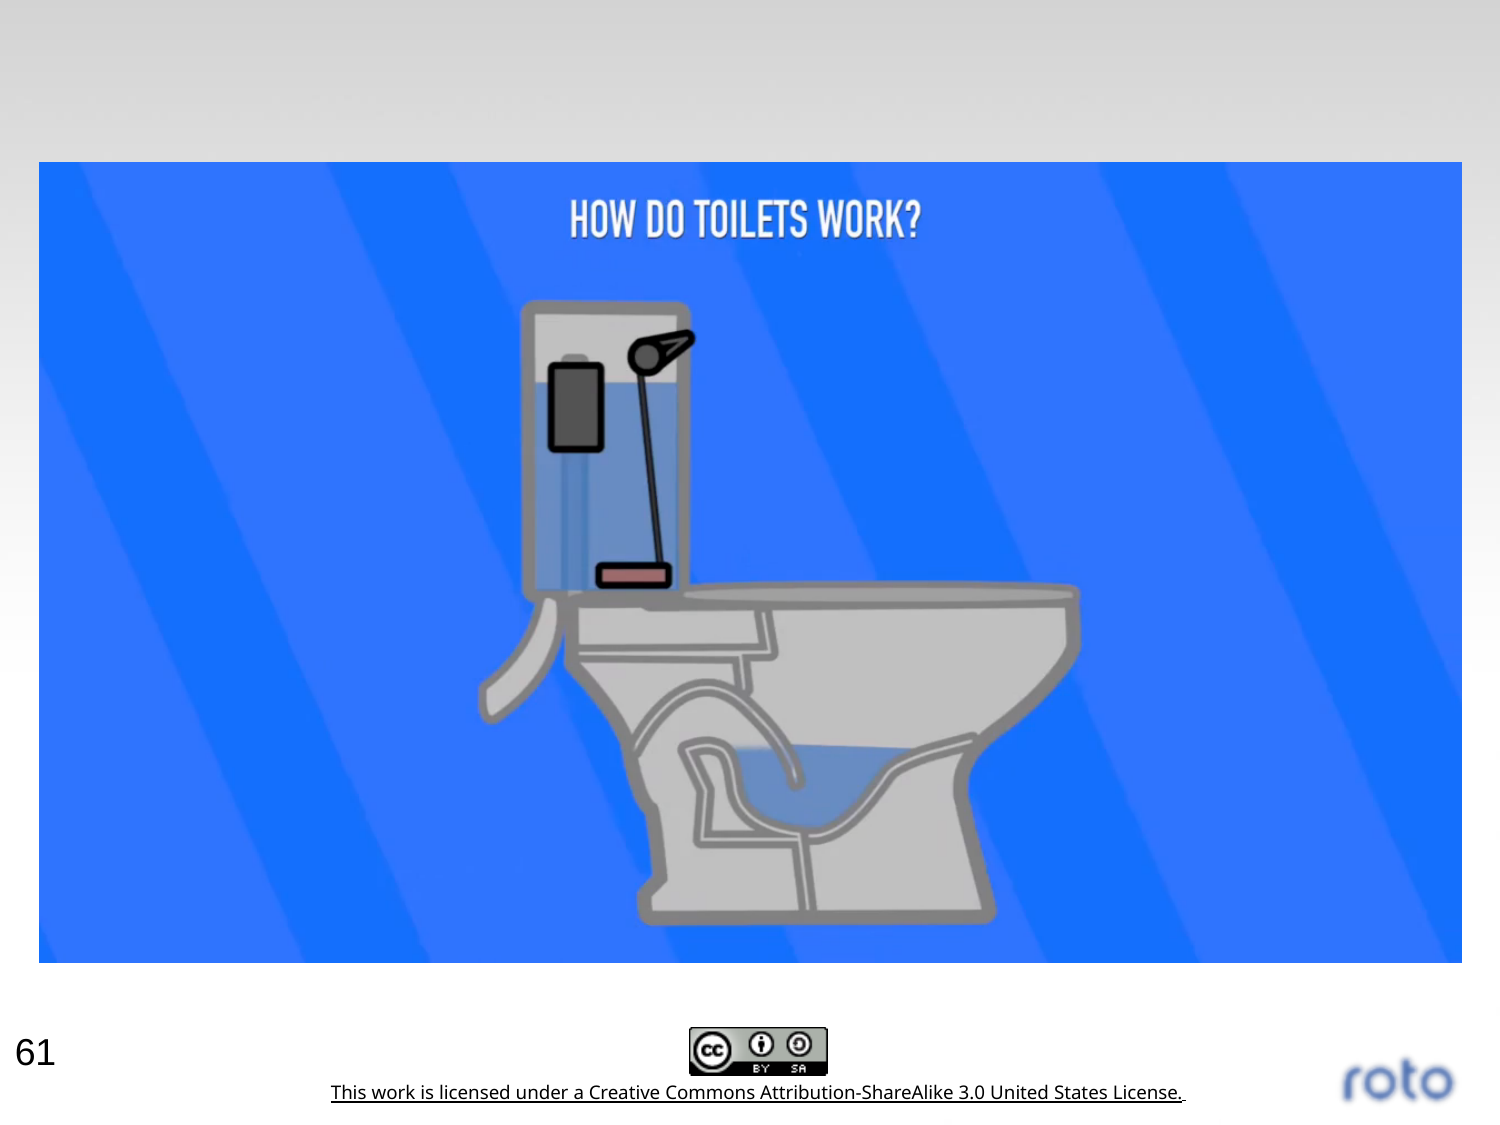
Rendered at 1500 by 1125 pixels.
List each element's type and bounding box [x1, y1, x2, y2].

text_box [38, 162, 1462, 963]
picture [0, 0, 1500, 1125]
